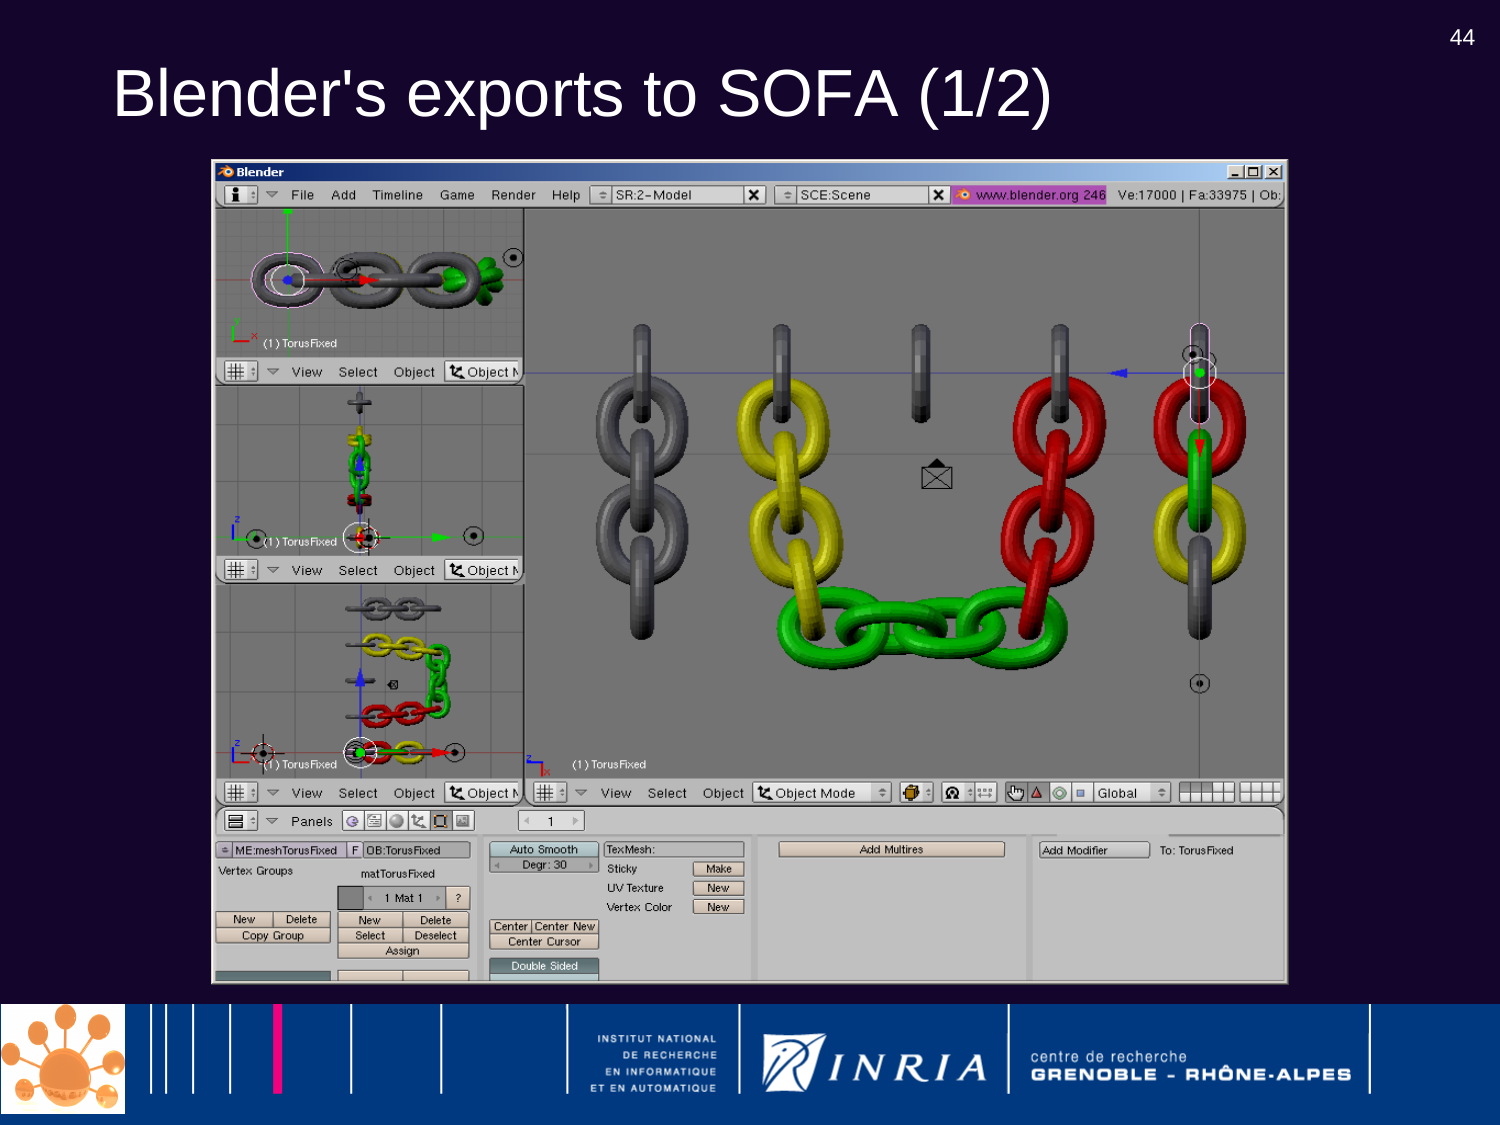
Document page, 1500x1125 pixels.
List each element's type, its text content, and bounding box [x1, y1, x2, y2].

picture [211, 188, 1289, 985]
picture [0, 1004, 1500, 1125]
title Blender's exports to SOFA (1/2) [112, 0, 1474, 188]
